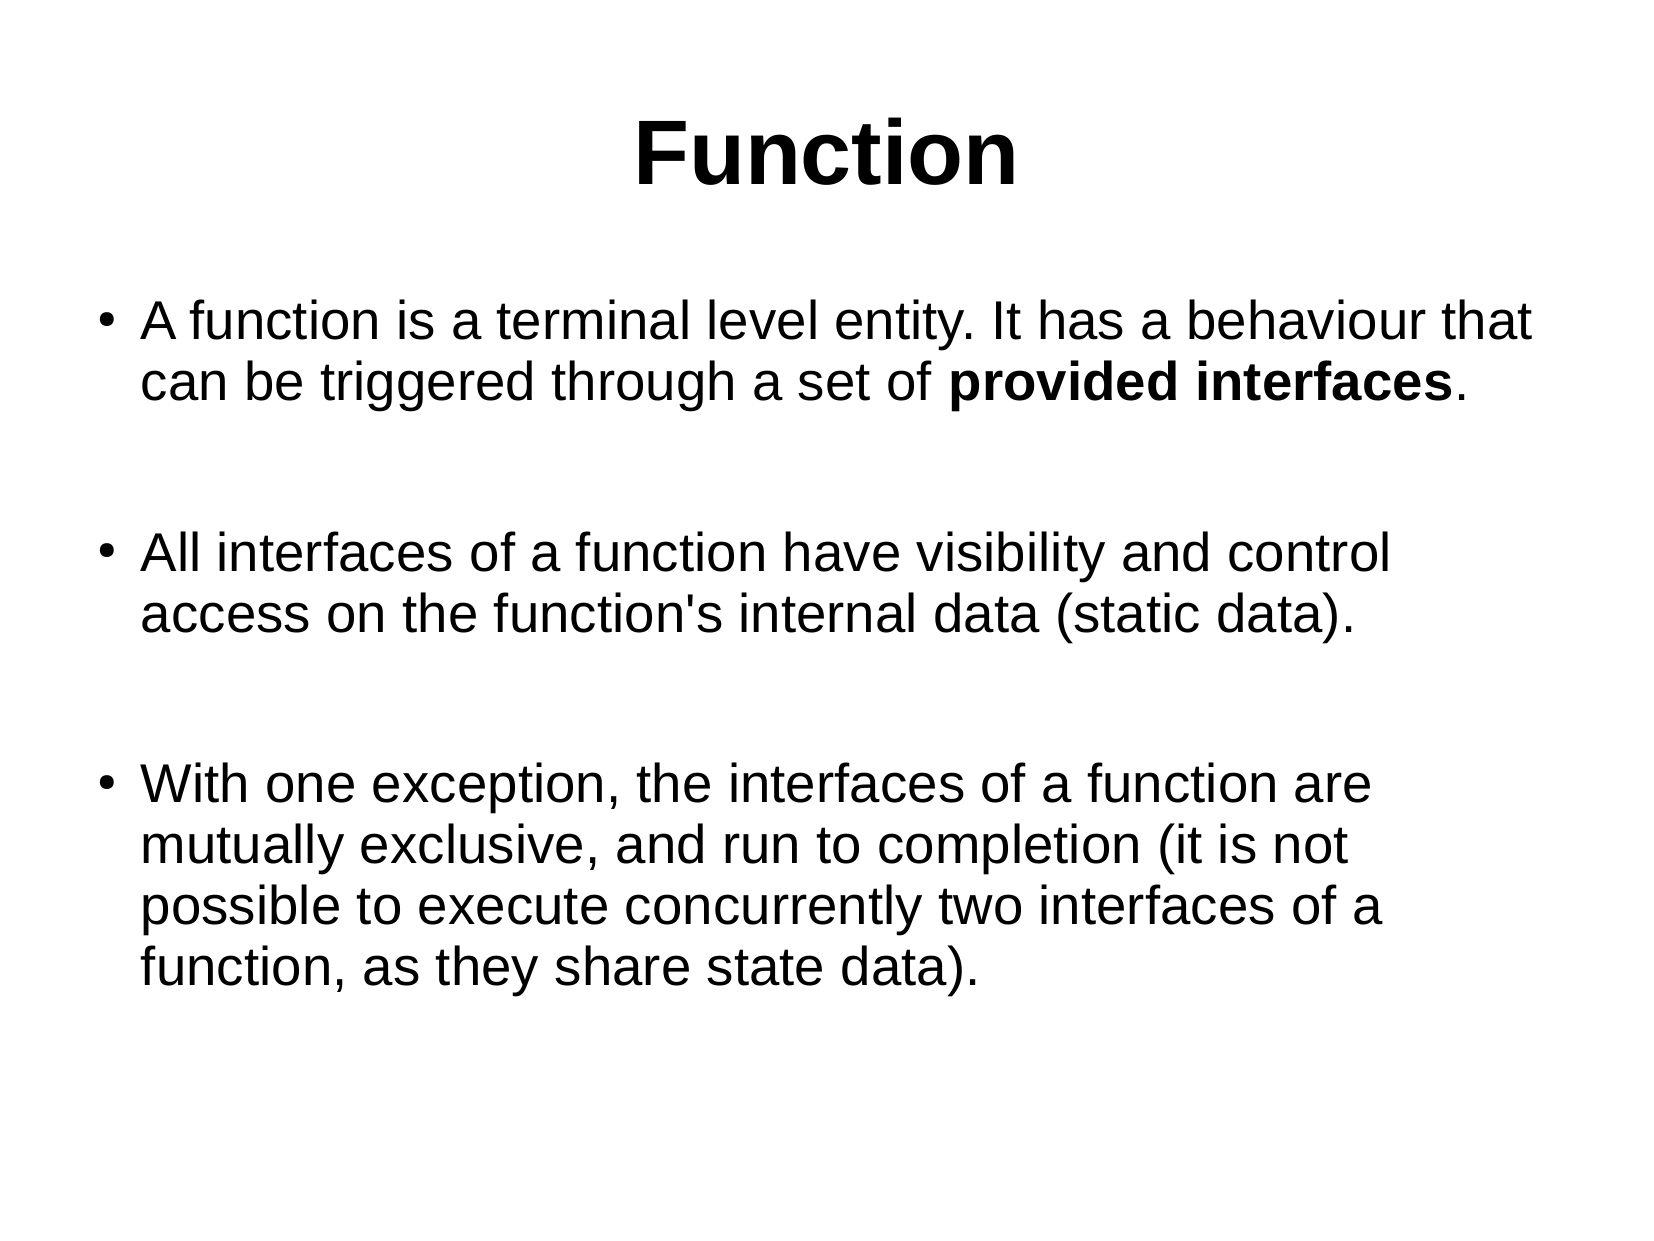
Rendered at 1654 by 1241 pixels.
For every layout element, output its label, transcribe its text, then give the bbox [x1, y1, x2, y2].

title Function [82, 49, 1571, 257]
list A function is a terminal level entity. It has a behaviour that can be triggered through a set of provided interfaces. All interfaces of a function have visibility and control access on the function's internal data (static data). With one exception, the interfaces of a function are mutually exclusive, and run to completion (it is not possible to execute concurrently two interfaces of a function, as they share state data). [82, 290, 1538, 1010]
